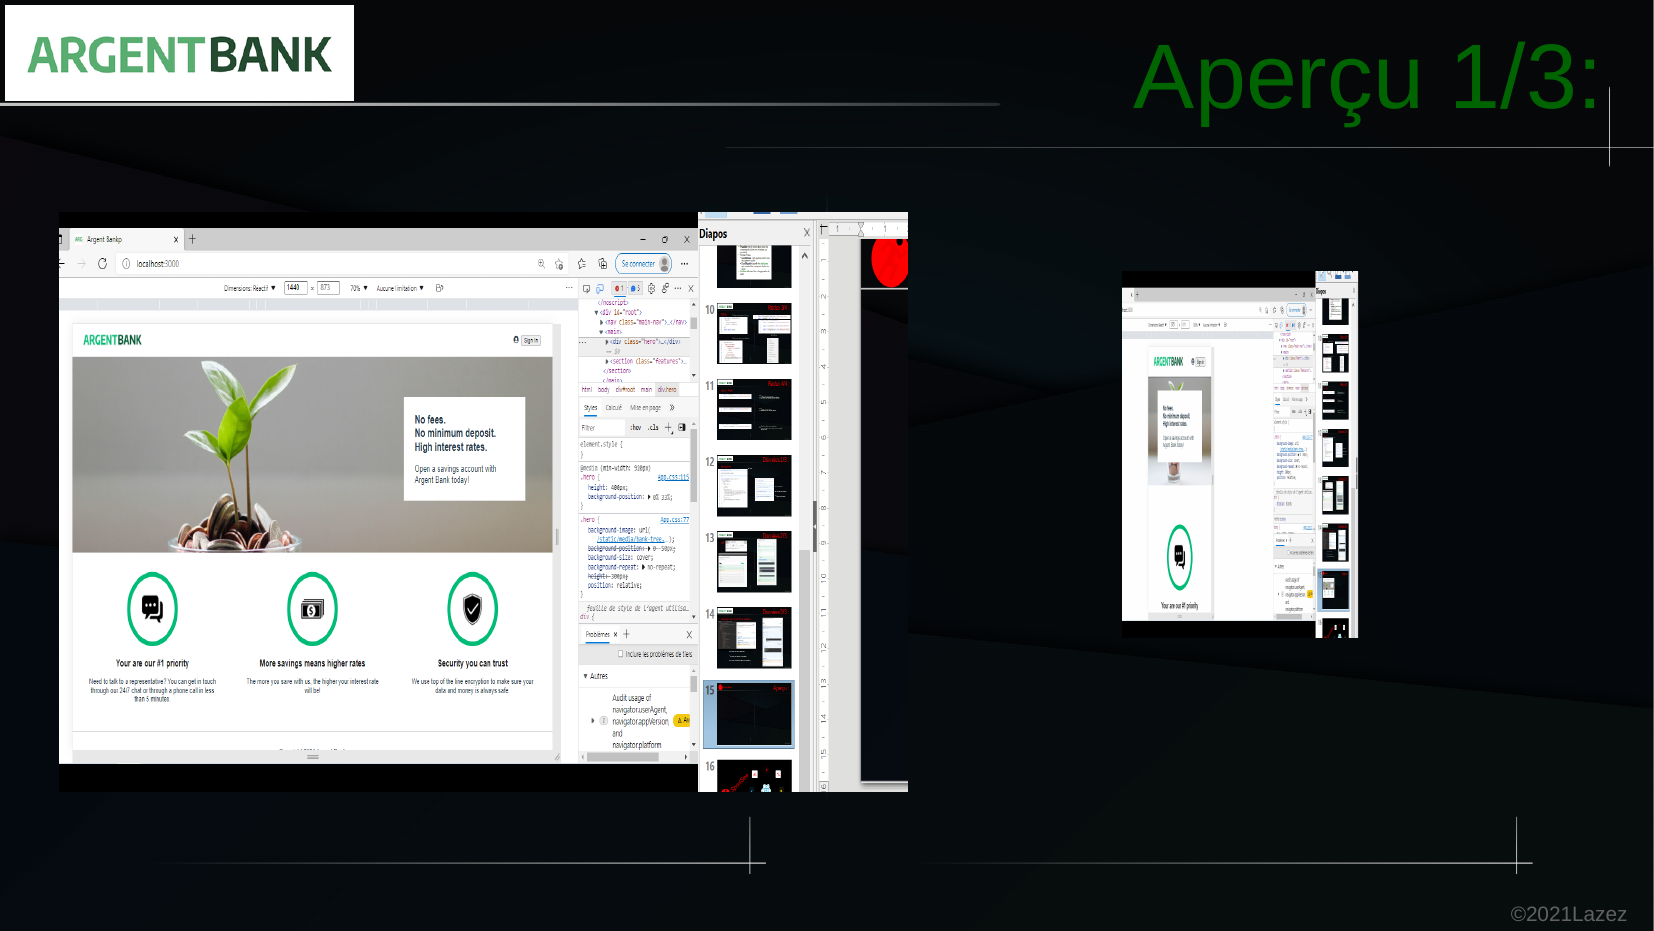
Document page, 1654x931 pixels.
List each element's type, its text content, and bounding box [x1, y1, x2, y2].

picture [0, 0, 1654, 931]
title Aperçu 1/3: [1133, 23, 1607, 130]
text_box ©2021Lazez [1496, 895, 1654, 931]
